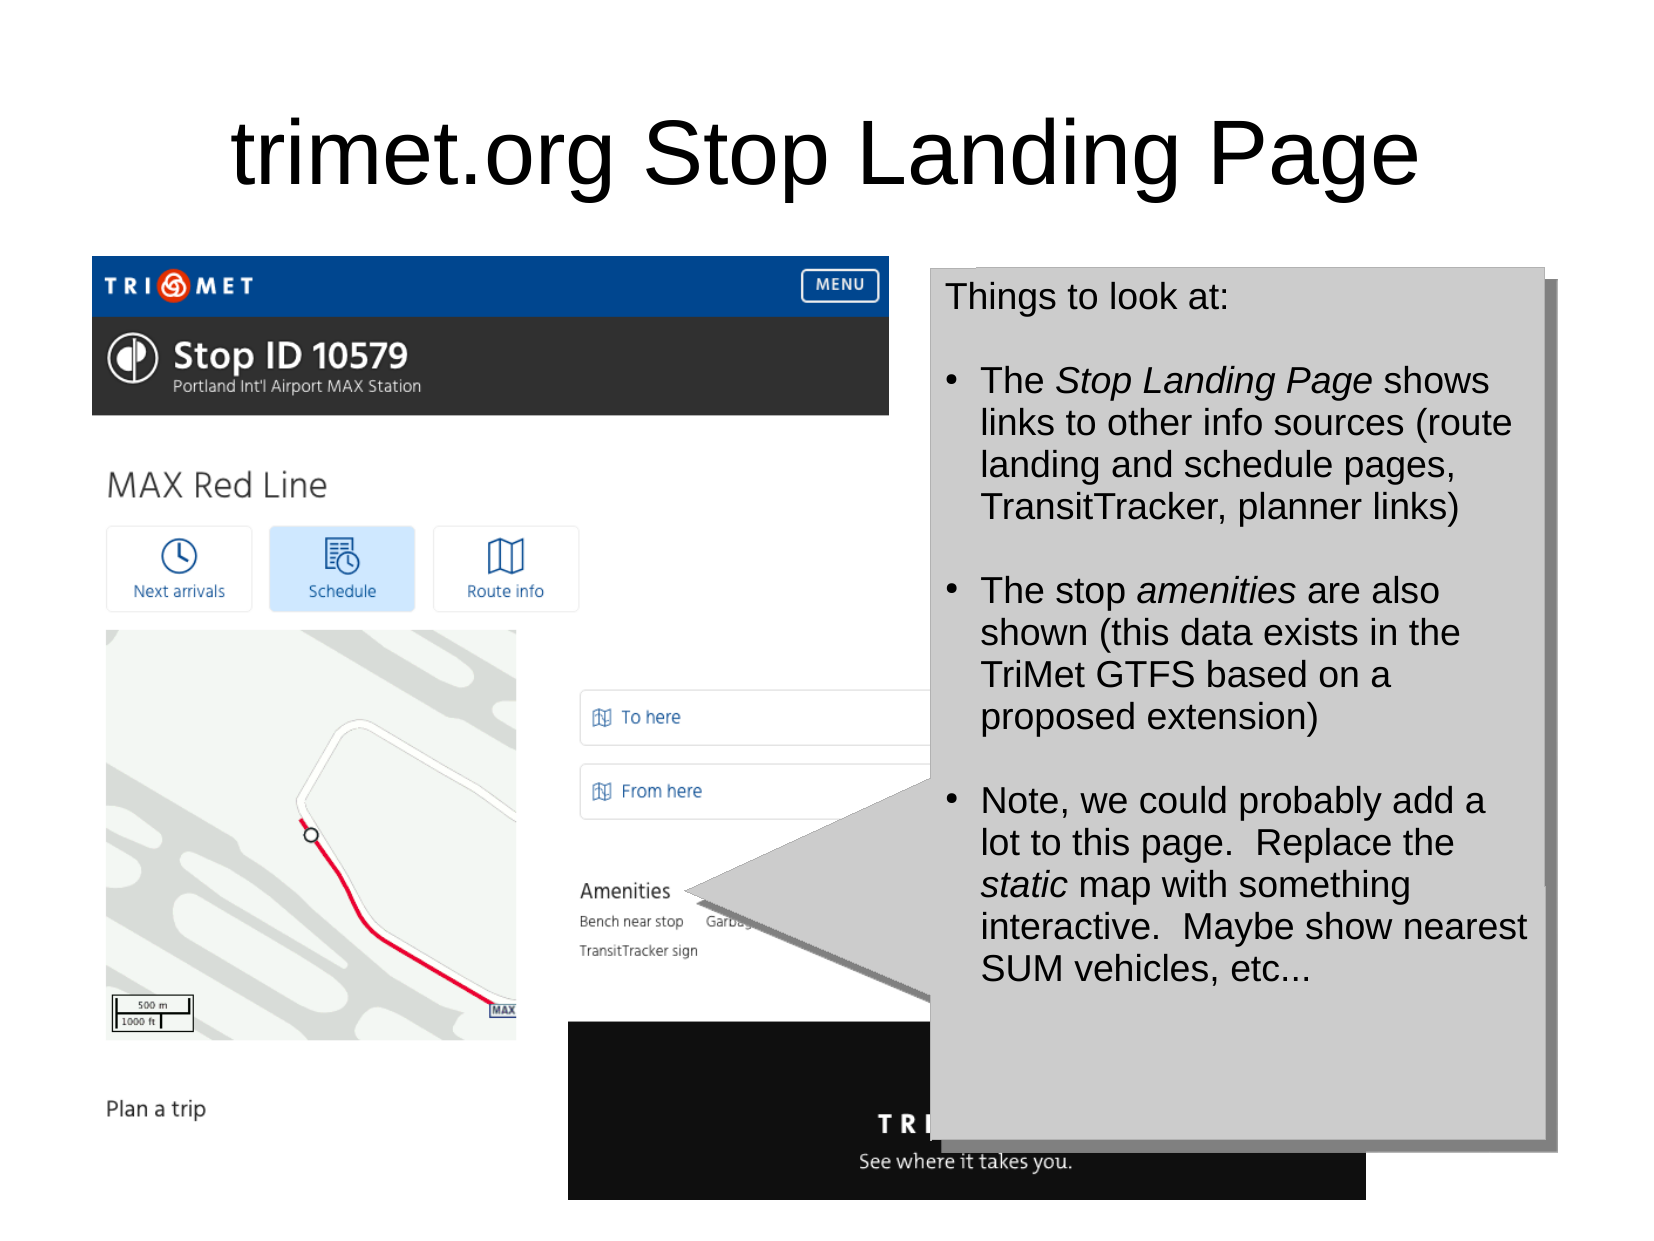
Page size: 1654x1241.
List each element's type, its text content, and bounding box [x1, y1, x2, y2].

title trimet.org Stop Landing Page [82, 49, 1571, 257]
picture [92, 256, 1366, 1201]
text_box Things to look at: The Stop Landing Page shows links to other info sources (route landing and schedule pages, TransitTracker, planner links) The stop amenities are also shown (this data exists in the TriMet GTFS based on a proposed extension) Note, we could probably add a lot to this page. Replace the static map with something interactive. Maybe show nearest SUM vehicles, etc... [684, 267, 1546, 1141]
